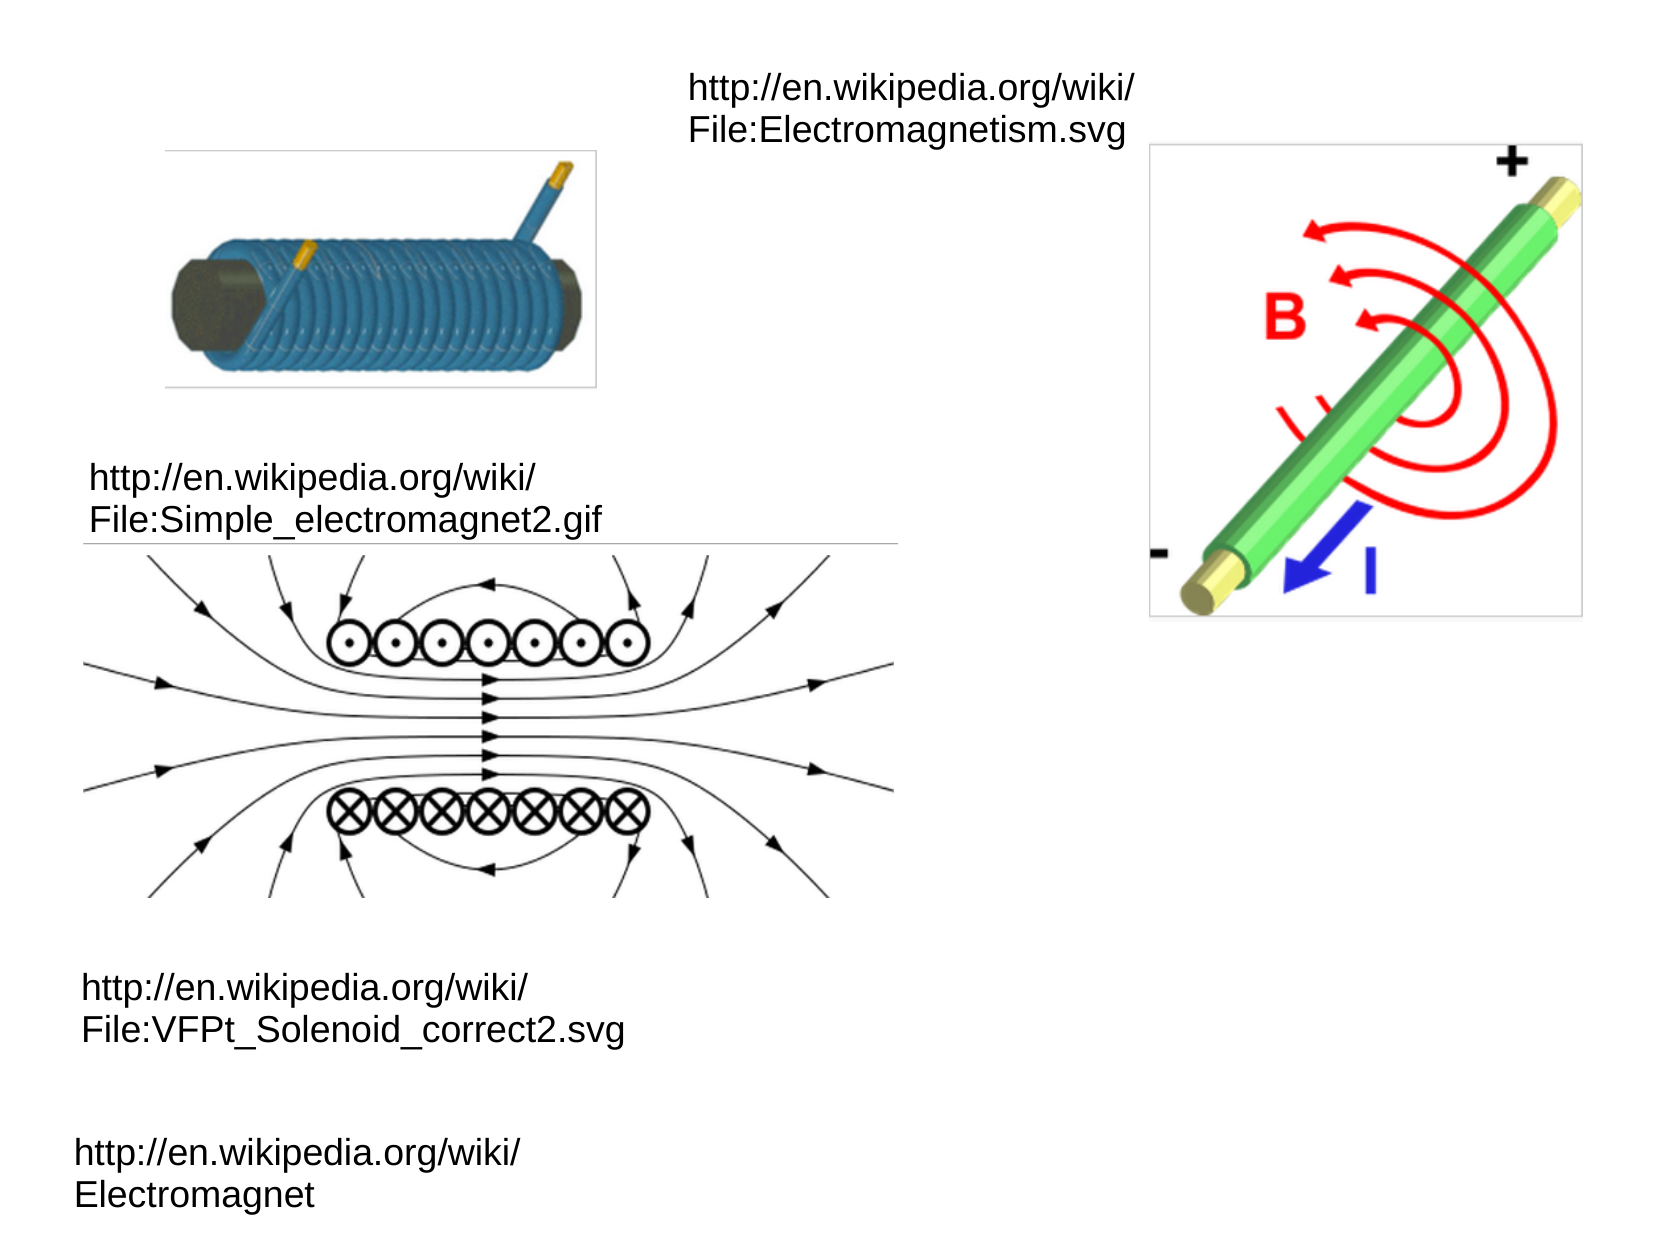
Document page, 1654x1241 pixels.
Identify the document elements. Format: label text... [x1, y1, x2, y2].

picture [82, 543, 898, 898]
text_box http://en.wikipedia.org/wiki/File:Simple_electromagnet2.gif [74, 448, 1063, 506]
text_box http://en.wikipedia.org/wiki/File:Electromagnetism.svg [673, 59, 1588, 119]
text_box http://en.wikipedia.org/wiki/Electromagnet [59, 1124, 776, 1182]
picture [165, 150, 597, 390]
text_box http://en.wikipedia.org/wiki/File:VFPt_Solenoid_correct2.svg [66, 958, 1087, 1016]
picture [1149, 141, 1583, 622]
